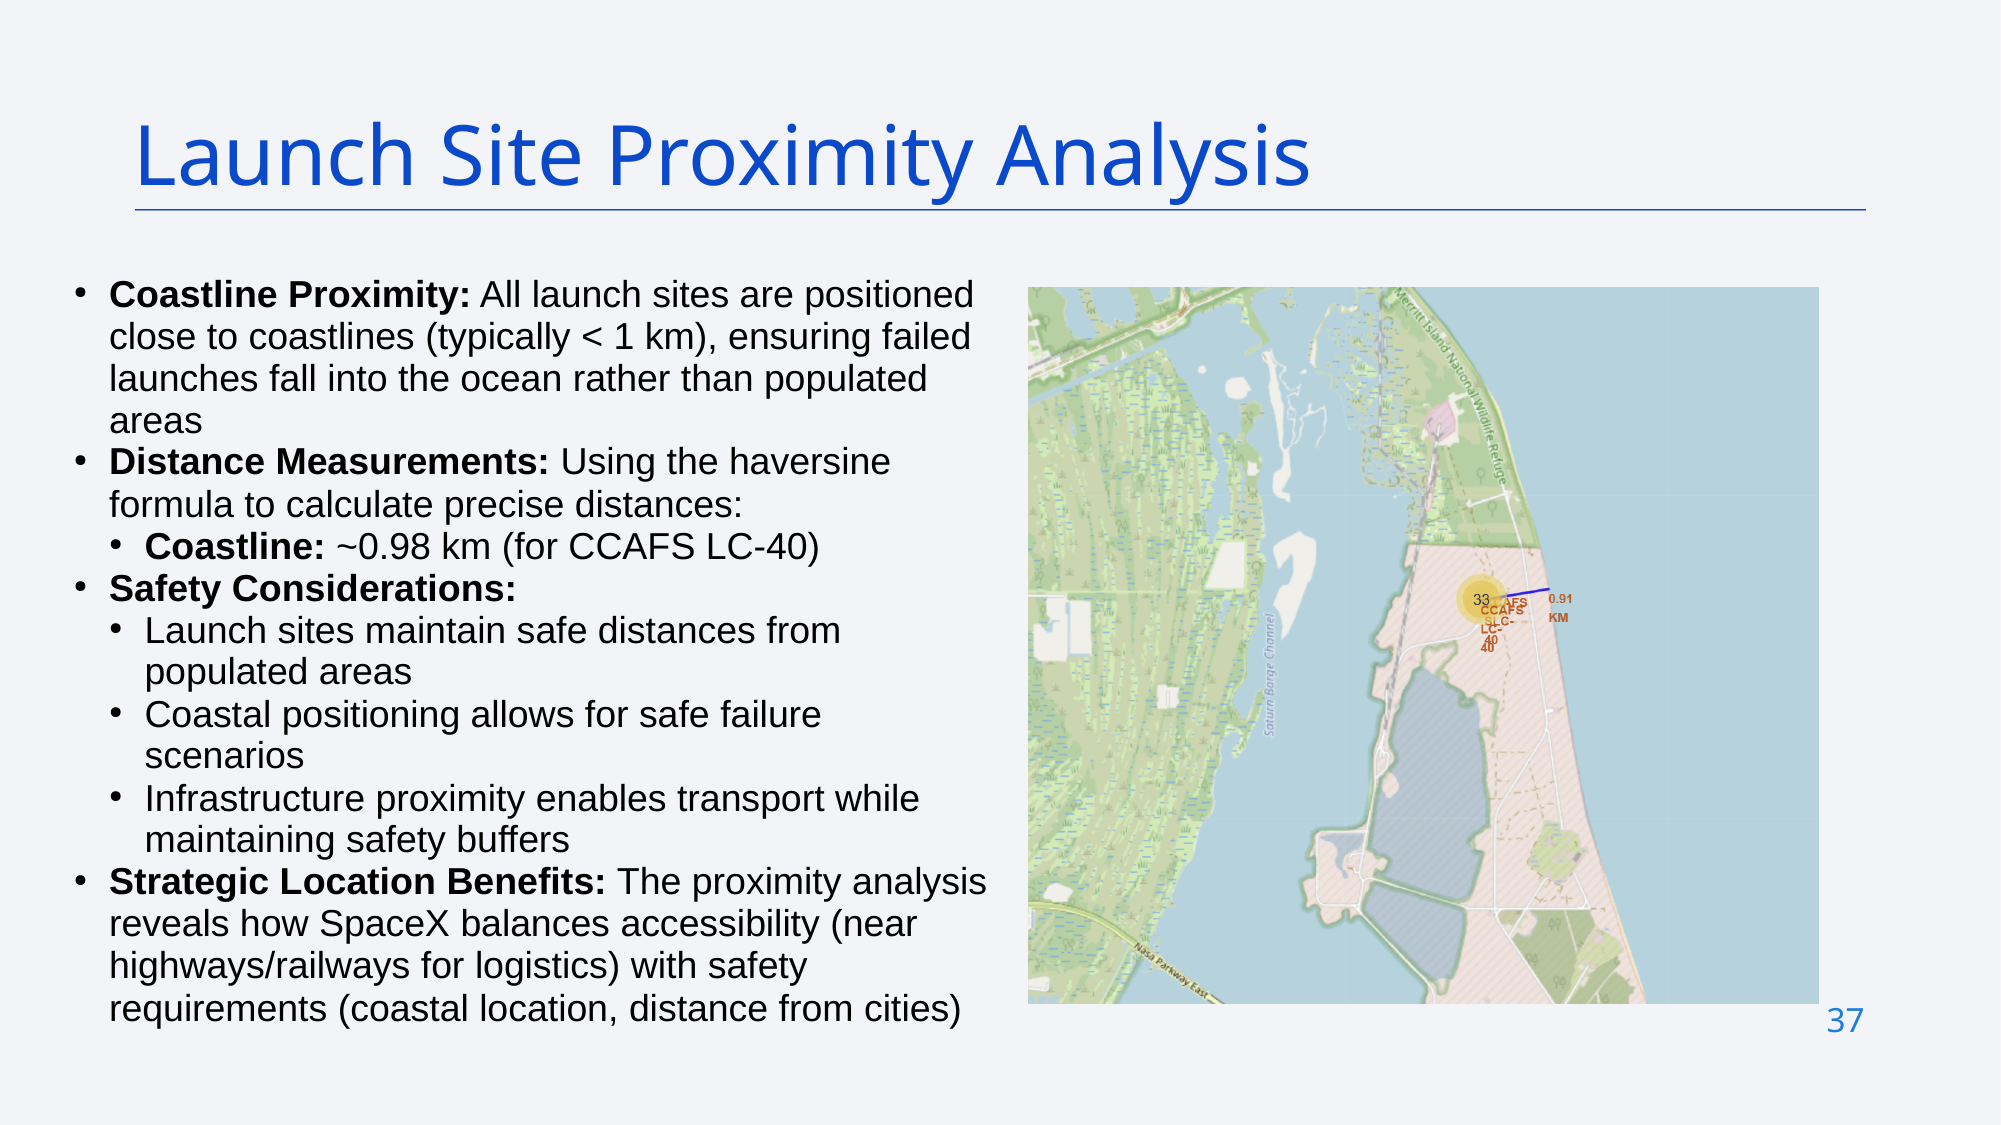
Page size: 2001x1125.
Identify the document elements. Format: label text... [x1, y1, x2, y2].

picture [0, 0, 2001, 1125]
text_box Launch Site Proximity Analysis [118, 88, 1447, 201]
text_box Coastline Proximity: All launch sites are positioned close to coastlines (typically < 1 km), ensuring failed launches fall into the ocean rather than populated areas Distance Measurements: Using the haversine formula to calculate precise distances: Coastline: ~0.98 km (for CCAFS LC-40) Safety Considerations: Launch sites maintain safe distances from populated areas Coastal positioning allows for safe failure scenarios Infrastructure proximity enables transport while maintaining safety buffers Strategic Location Benefits: The proximity analysis reveals how SpaceX balances accessibility (near highways/railways for logistics) with safety requirements (coastal location, distance from cities) [59, 265, 1004, 1063]
